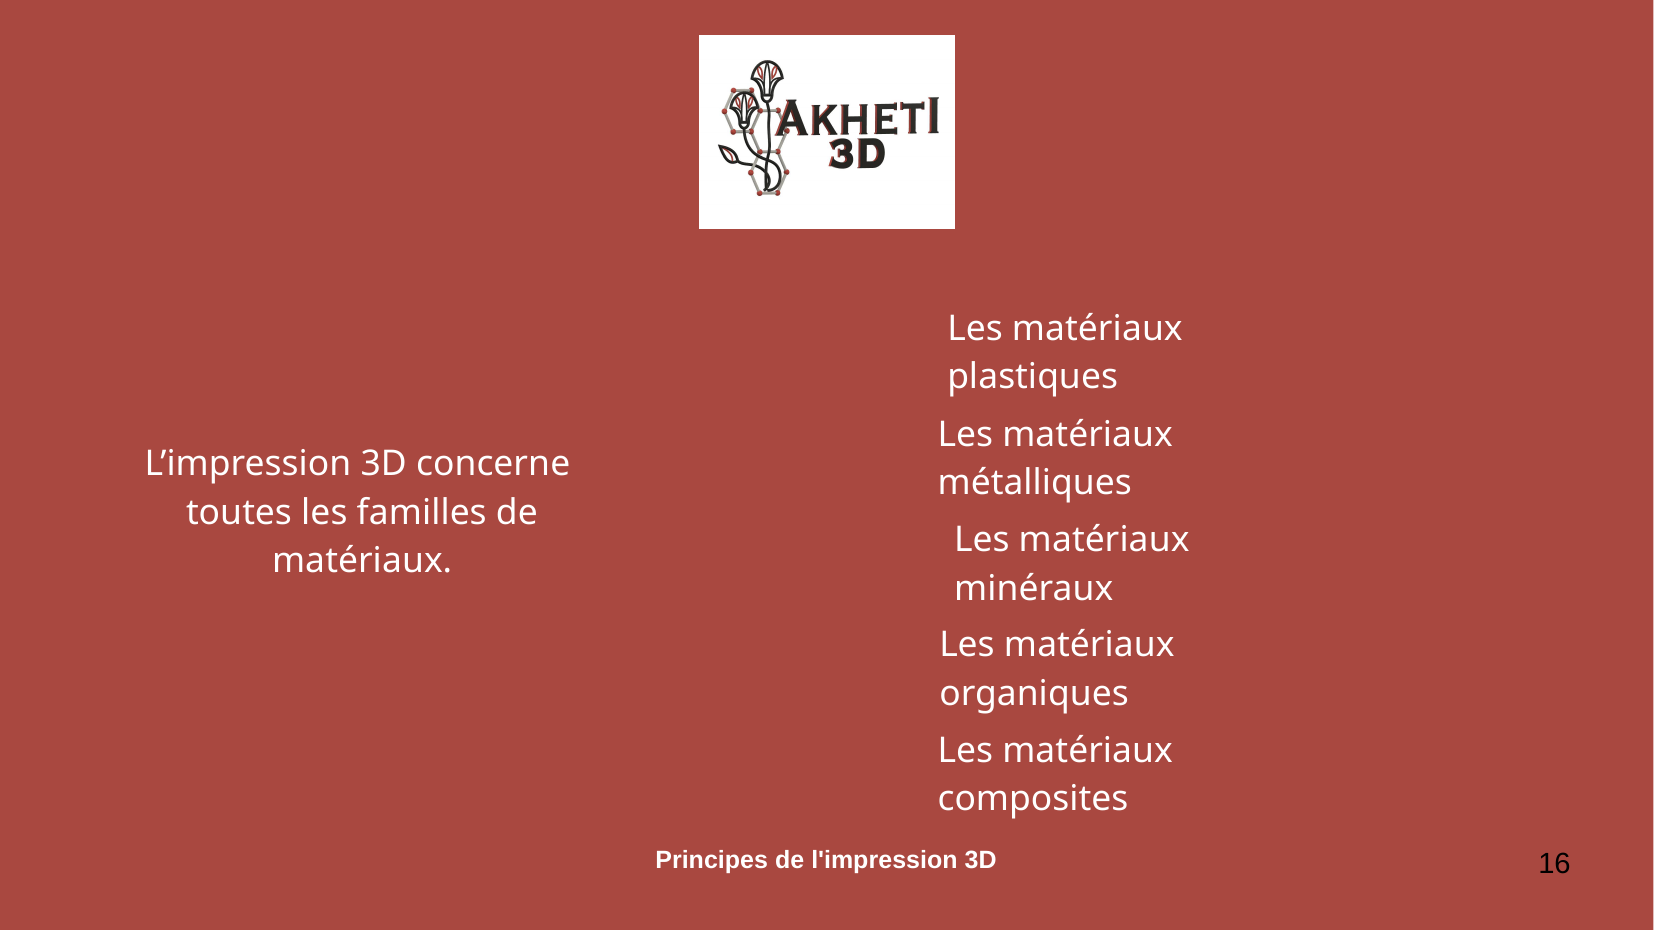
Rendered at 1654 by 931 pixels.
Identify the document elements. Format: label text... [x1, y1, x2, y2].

text_box Les matériaux plastiques [932, 295, 1355, 350]
text_box Principes de l'impression 3D [640, 838, 1013, 887]
text_box L’impression 3D concerne toutes les familles de matériaux. [90, 430, 634, 543]
picture [699, 35, 955, 229]
text_box Les matériaux organiques [924, 611, 1363, 667]
text_box Les matériaux métalliques [922, 400, 1365, 456]
text_box Les matériaux composites [922, 716, 1365, 772]
text_box Les matériaux minéraux [939, 506, 1348, 561]
